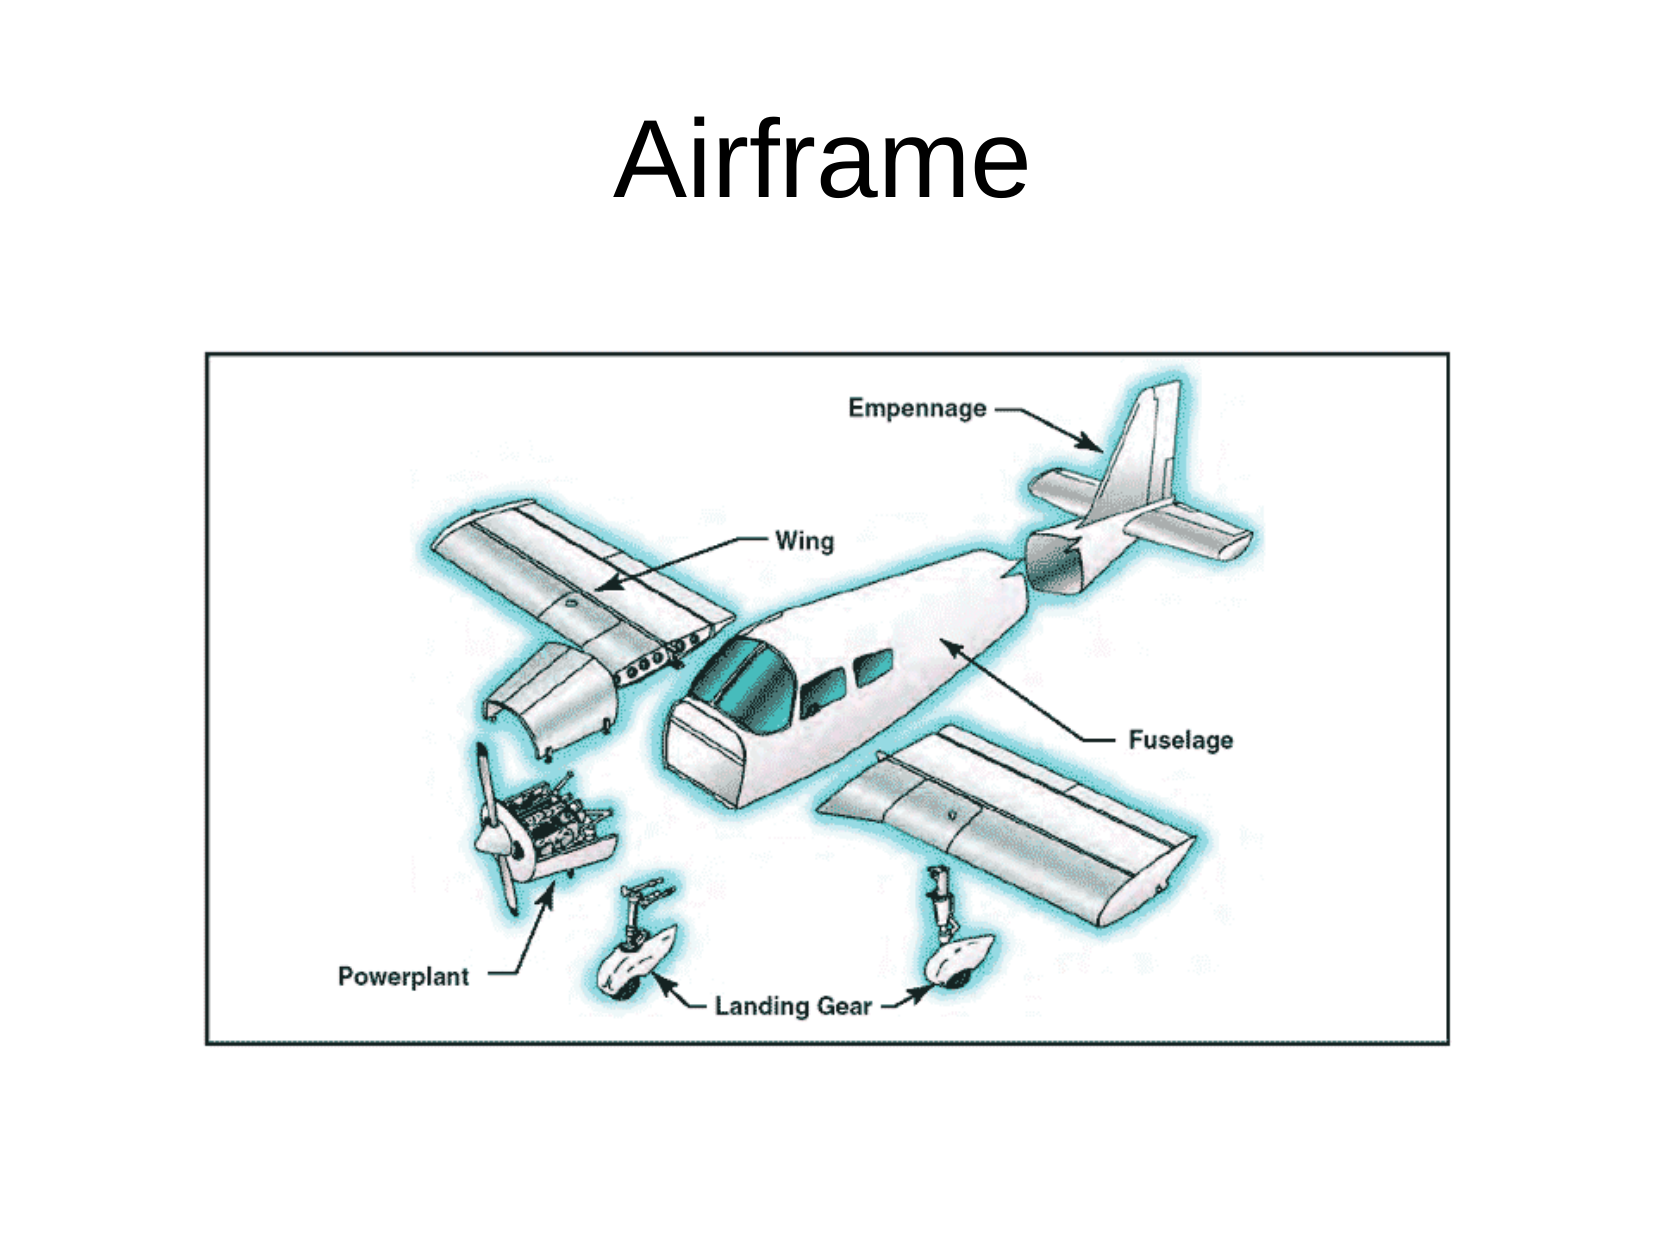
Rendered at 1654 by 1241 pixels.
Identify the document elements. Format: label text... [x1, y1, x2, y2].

picture [202, 349, 1452, 1048]
title Airframe [82, 16, 1571, 290]
